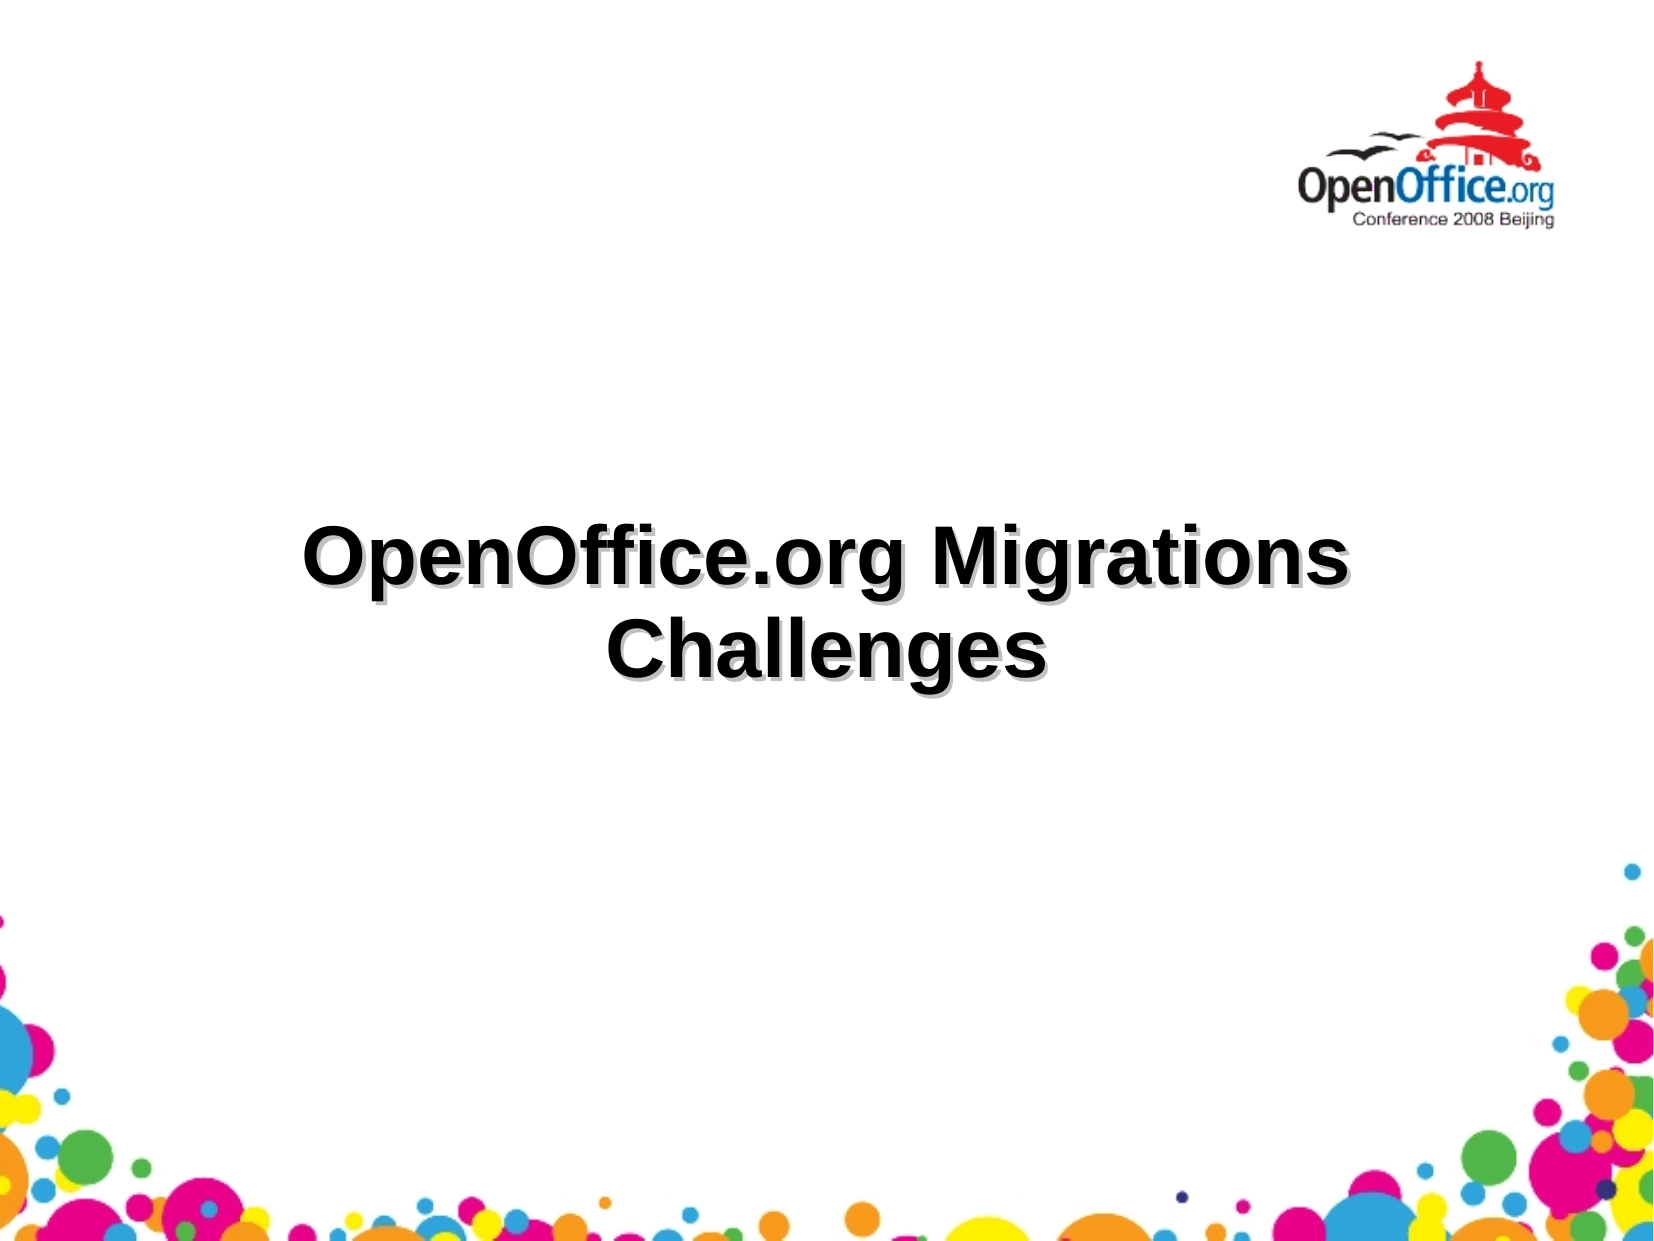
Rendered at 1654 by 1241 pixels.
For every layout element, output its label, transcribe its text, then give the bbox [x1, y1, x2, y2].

picture [0, 810, 1654, 1241]
text_box OpenOffice.org Migrations Challenges [147, 502, 1506, 703]
picture [1285, 51, 1569, 250]
